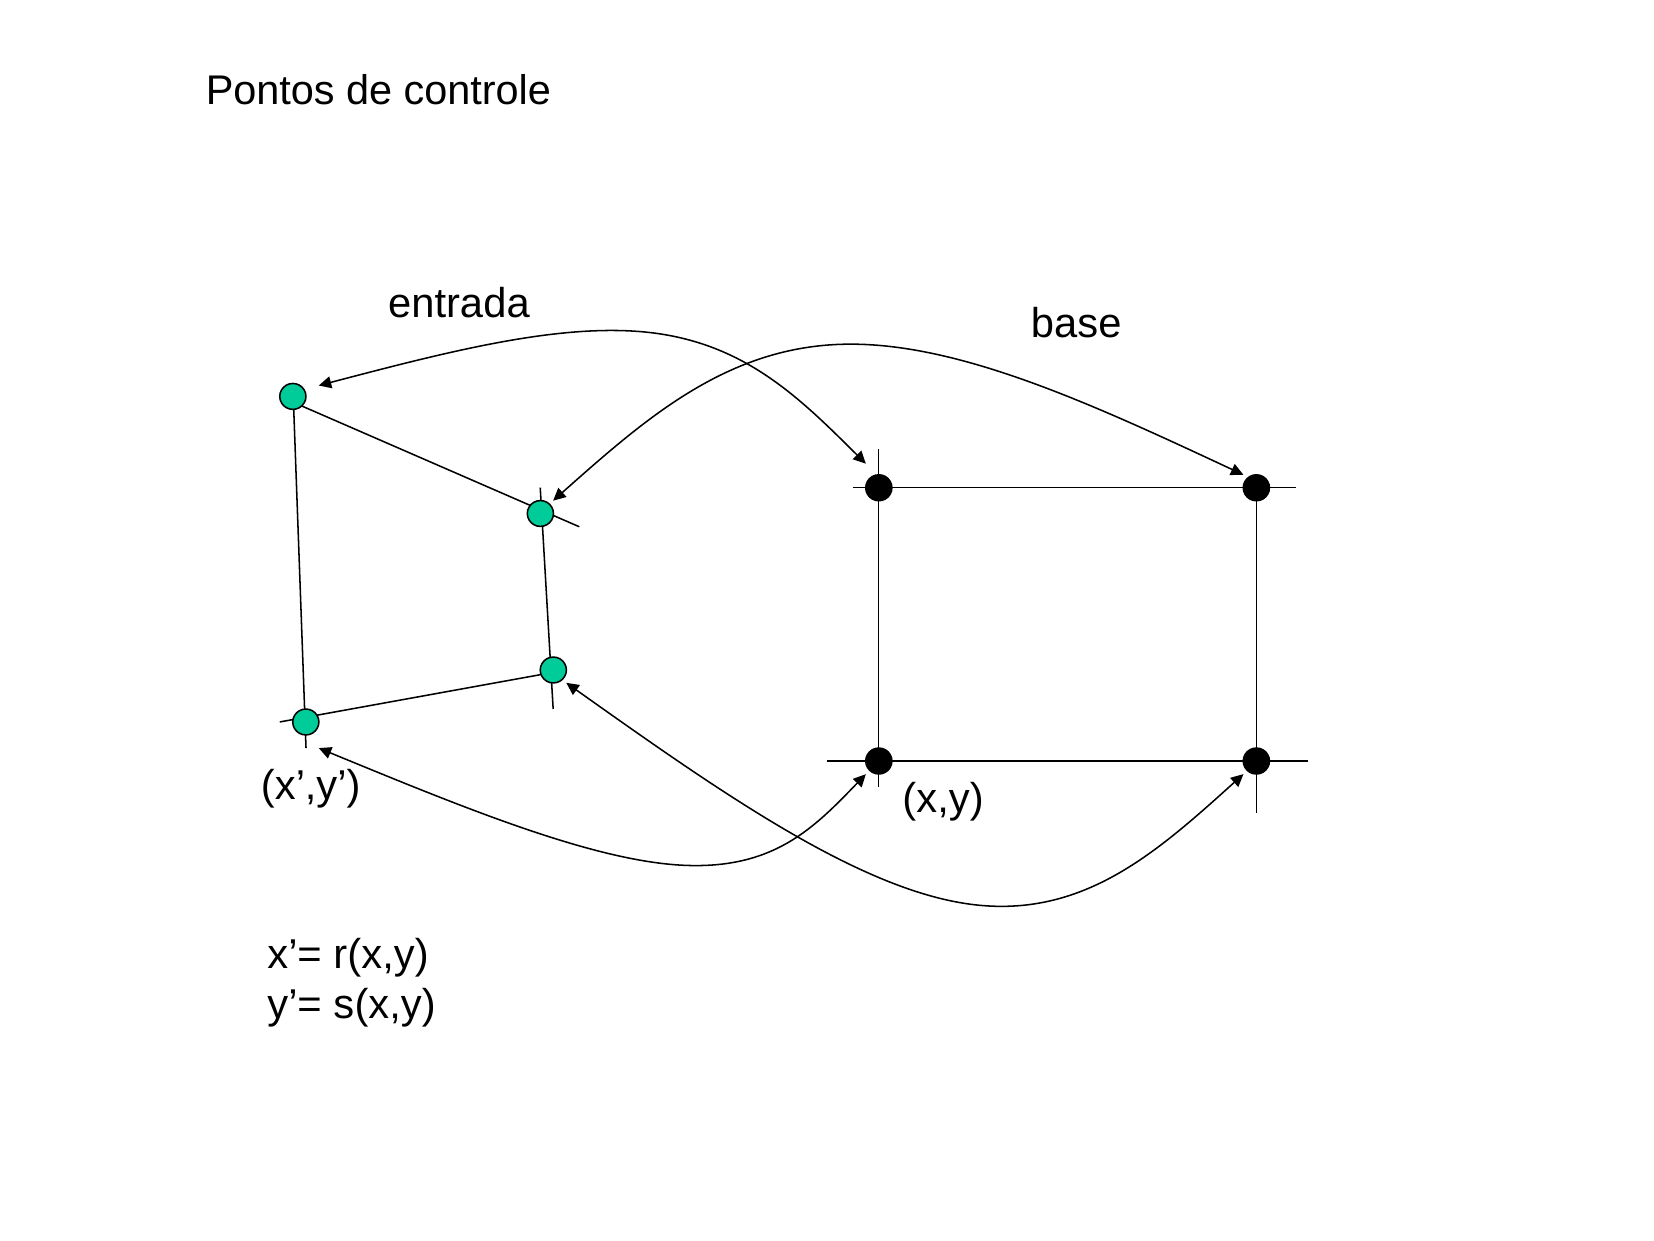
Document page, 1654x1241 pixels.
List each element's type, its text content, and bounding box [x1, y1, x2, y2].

text_box base [1001, 287, 1137, 354]
text_box Pontos de controle [176, 55, 566, 121]
text_box x’= r(x,y) y’= s(x,y) [237, 919, 452, 1035]
text_box [1243, 748, 1270, 774]
text_box [865, 474, 892, 501]
text_box [1243, 474, 1270, 501]
text_box [865, 748, 892, 773]
text_box entrada [358, 268, 545, 334]
text_box (x,y) [872, 762, 999, 829]
text_box (x’,y’) [231, 750, 376, 816]
